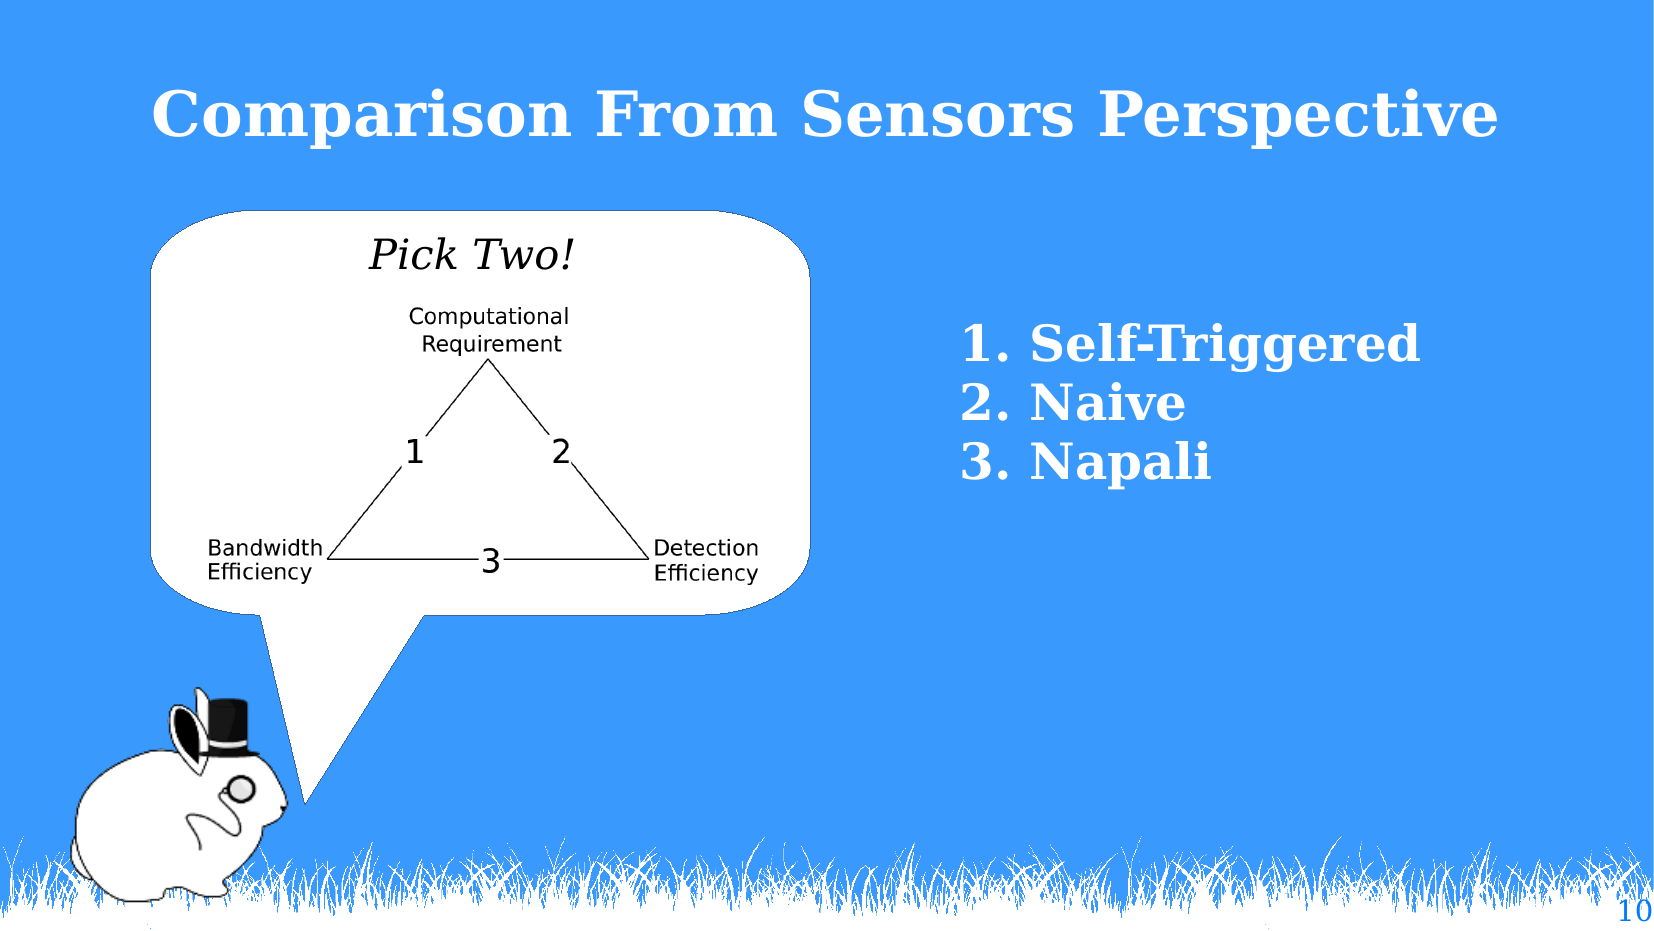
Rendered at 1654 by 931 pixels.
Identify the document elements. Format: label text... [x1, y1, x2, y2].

text_box Pick Two! [354, 223, 775, 287]
text_box 1. Self-Triggered 2. Naive 3. Napali [945, 307, 1453, 558]
text_box [150, 210, 811, 787]
title [82, 37, 1571, 193]
picture [0, 0, 1654, 931]
